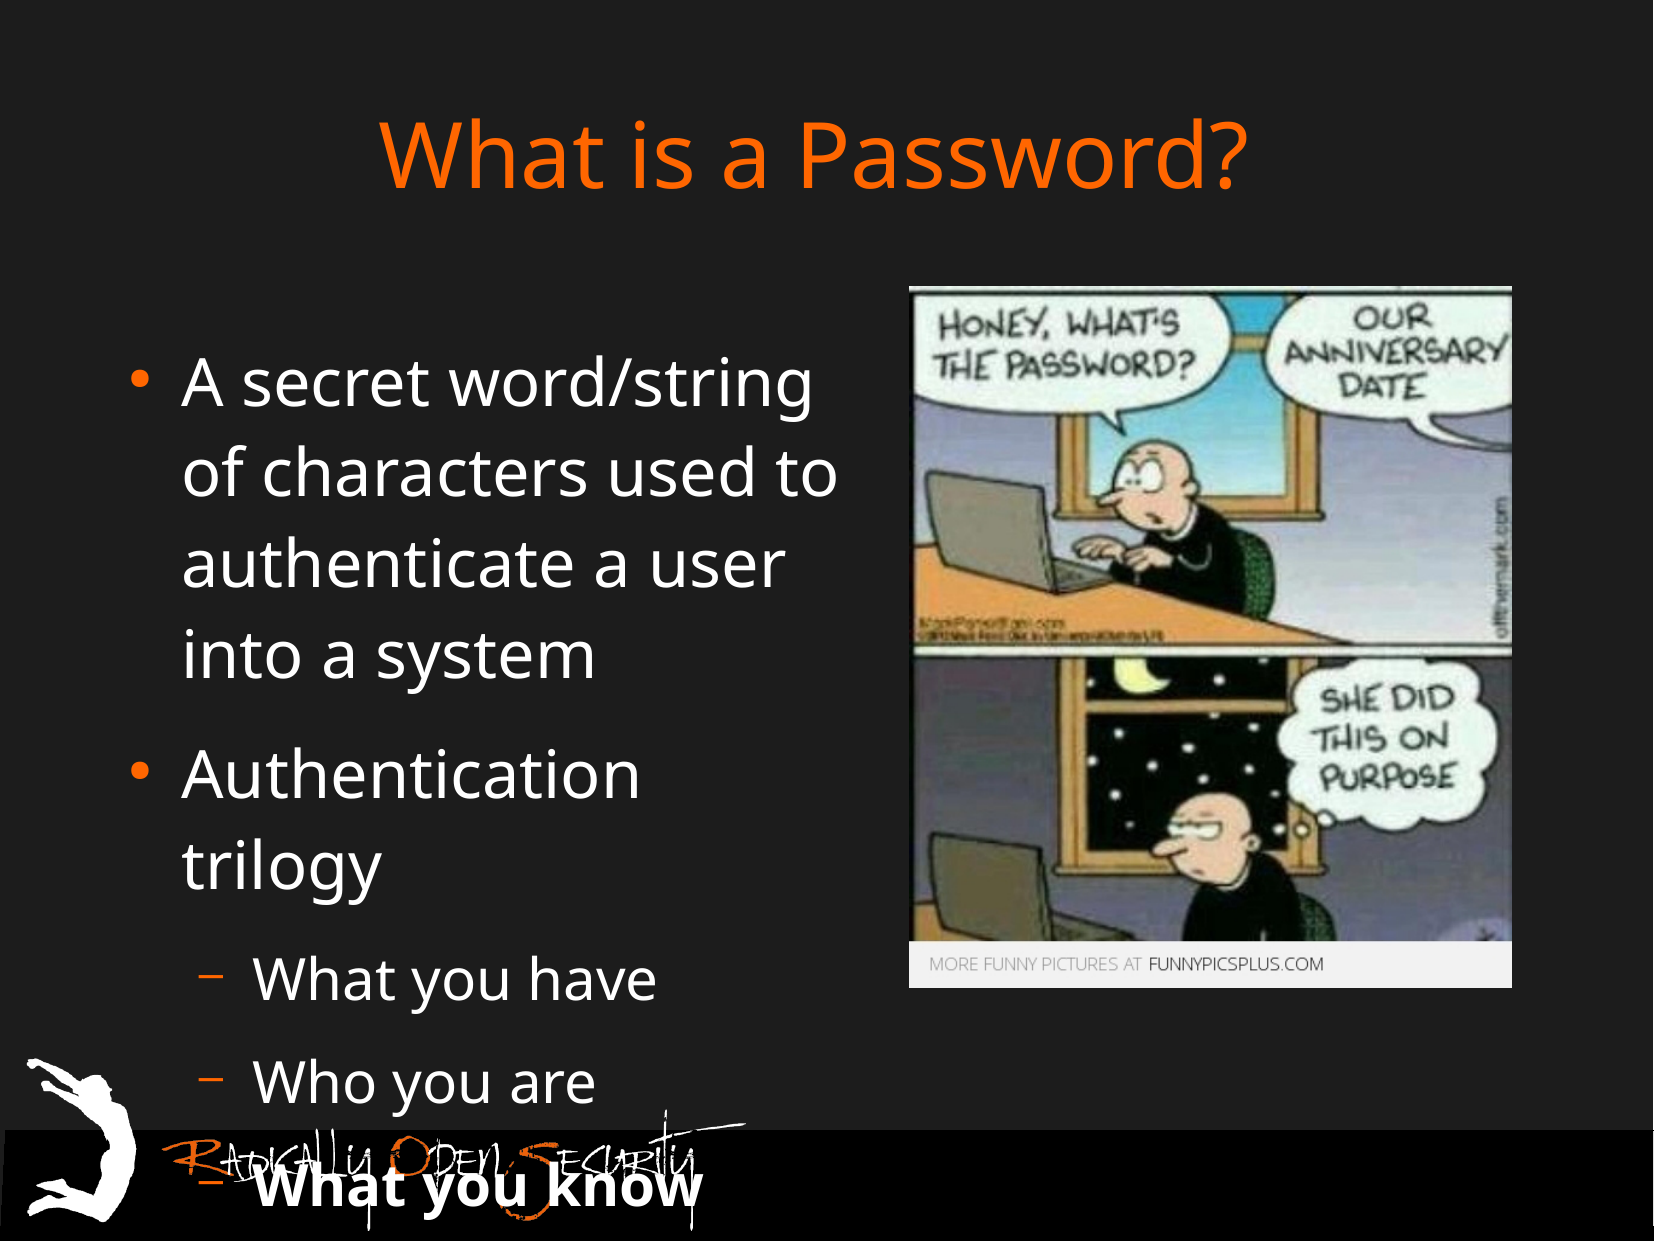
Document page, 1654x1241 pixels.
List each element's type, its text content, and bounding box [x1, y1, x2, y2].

picture [909, 286, 1512, 988]
picture [0, 1022, 778, 1241]
title What is a Password? [82, 49, 1571, 257]
list A secret word/string of characters used to authenticate a user into a system Authentication trilogy What you have Who you are What you know [110, 334, 852, 1009]
